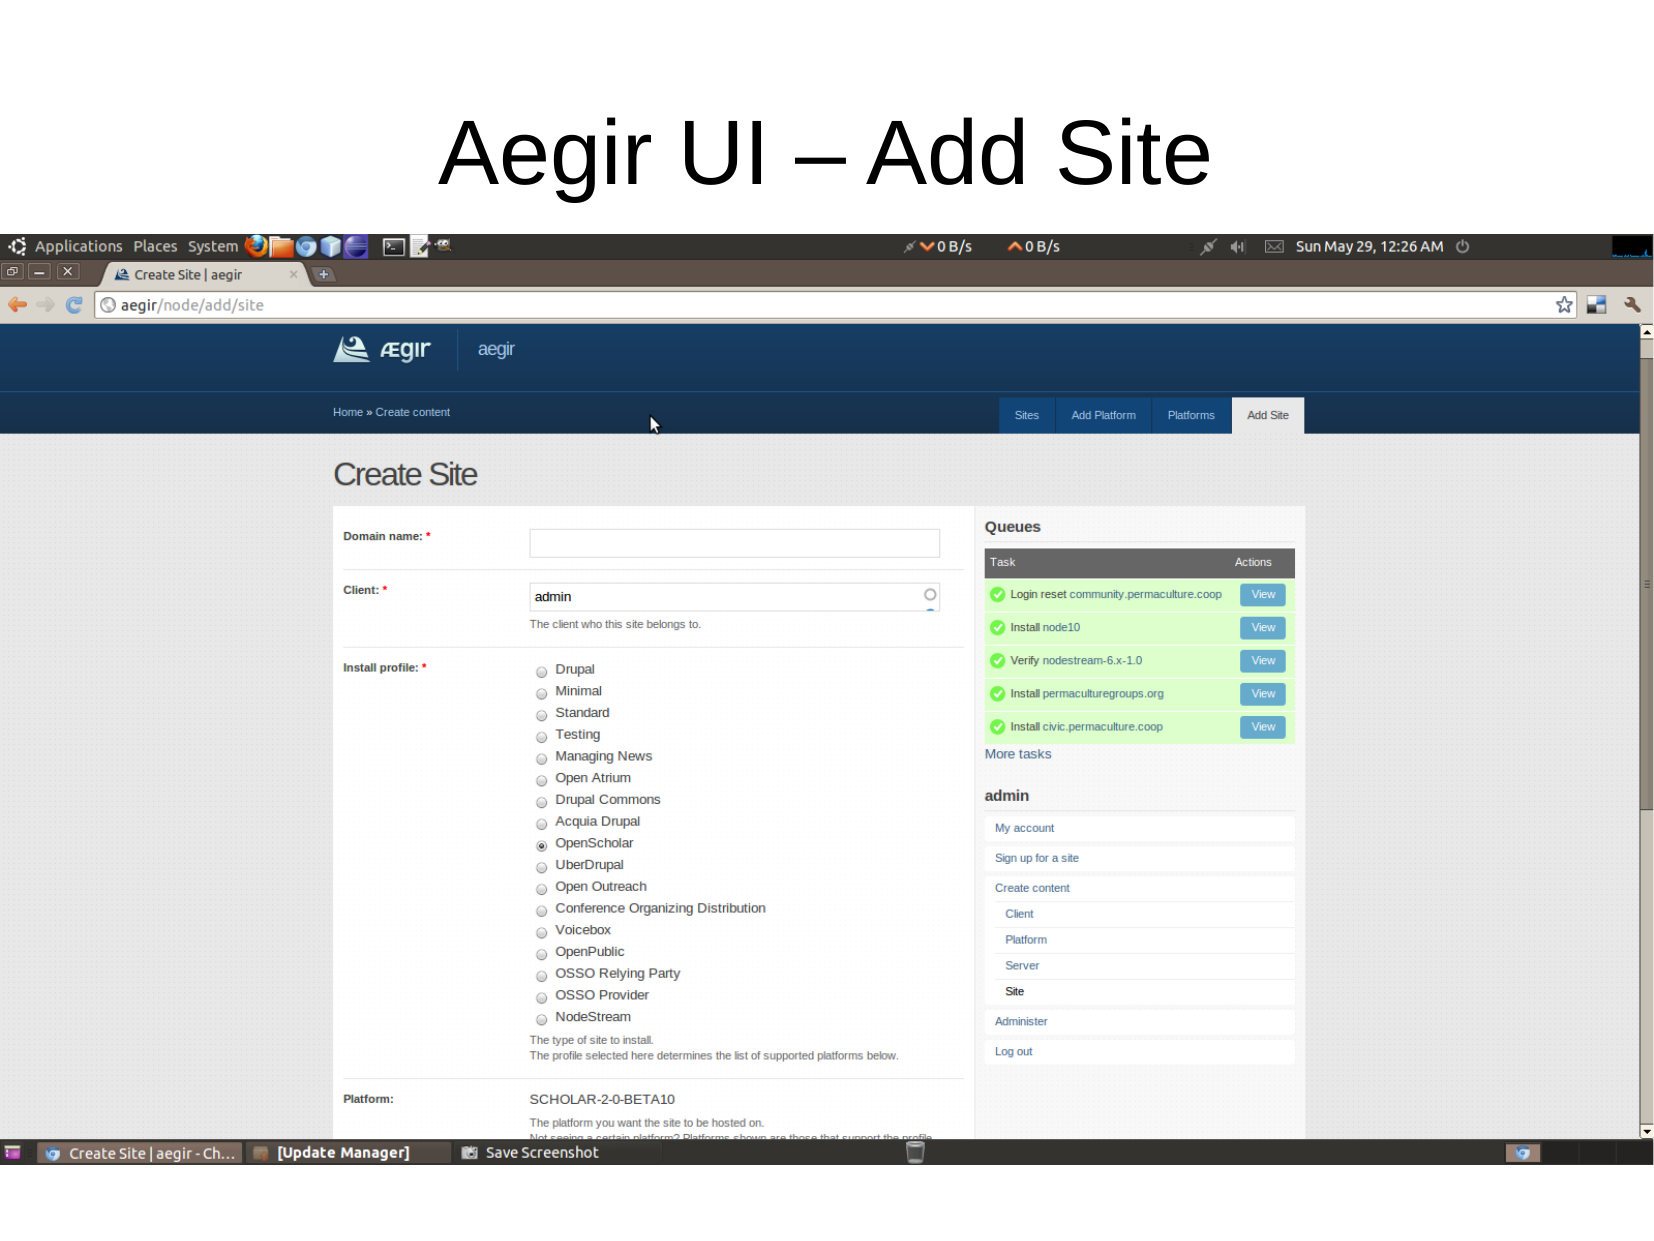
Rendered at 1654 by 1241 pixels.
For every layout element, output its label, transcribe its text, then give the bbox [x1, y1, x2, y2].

picture [0, 234, 1654, 1165]
title Aegir UI – Add Site [82, 56, 1571, 234]
